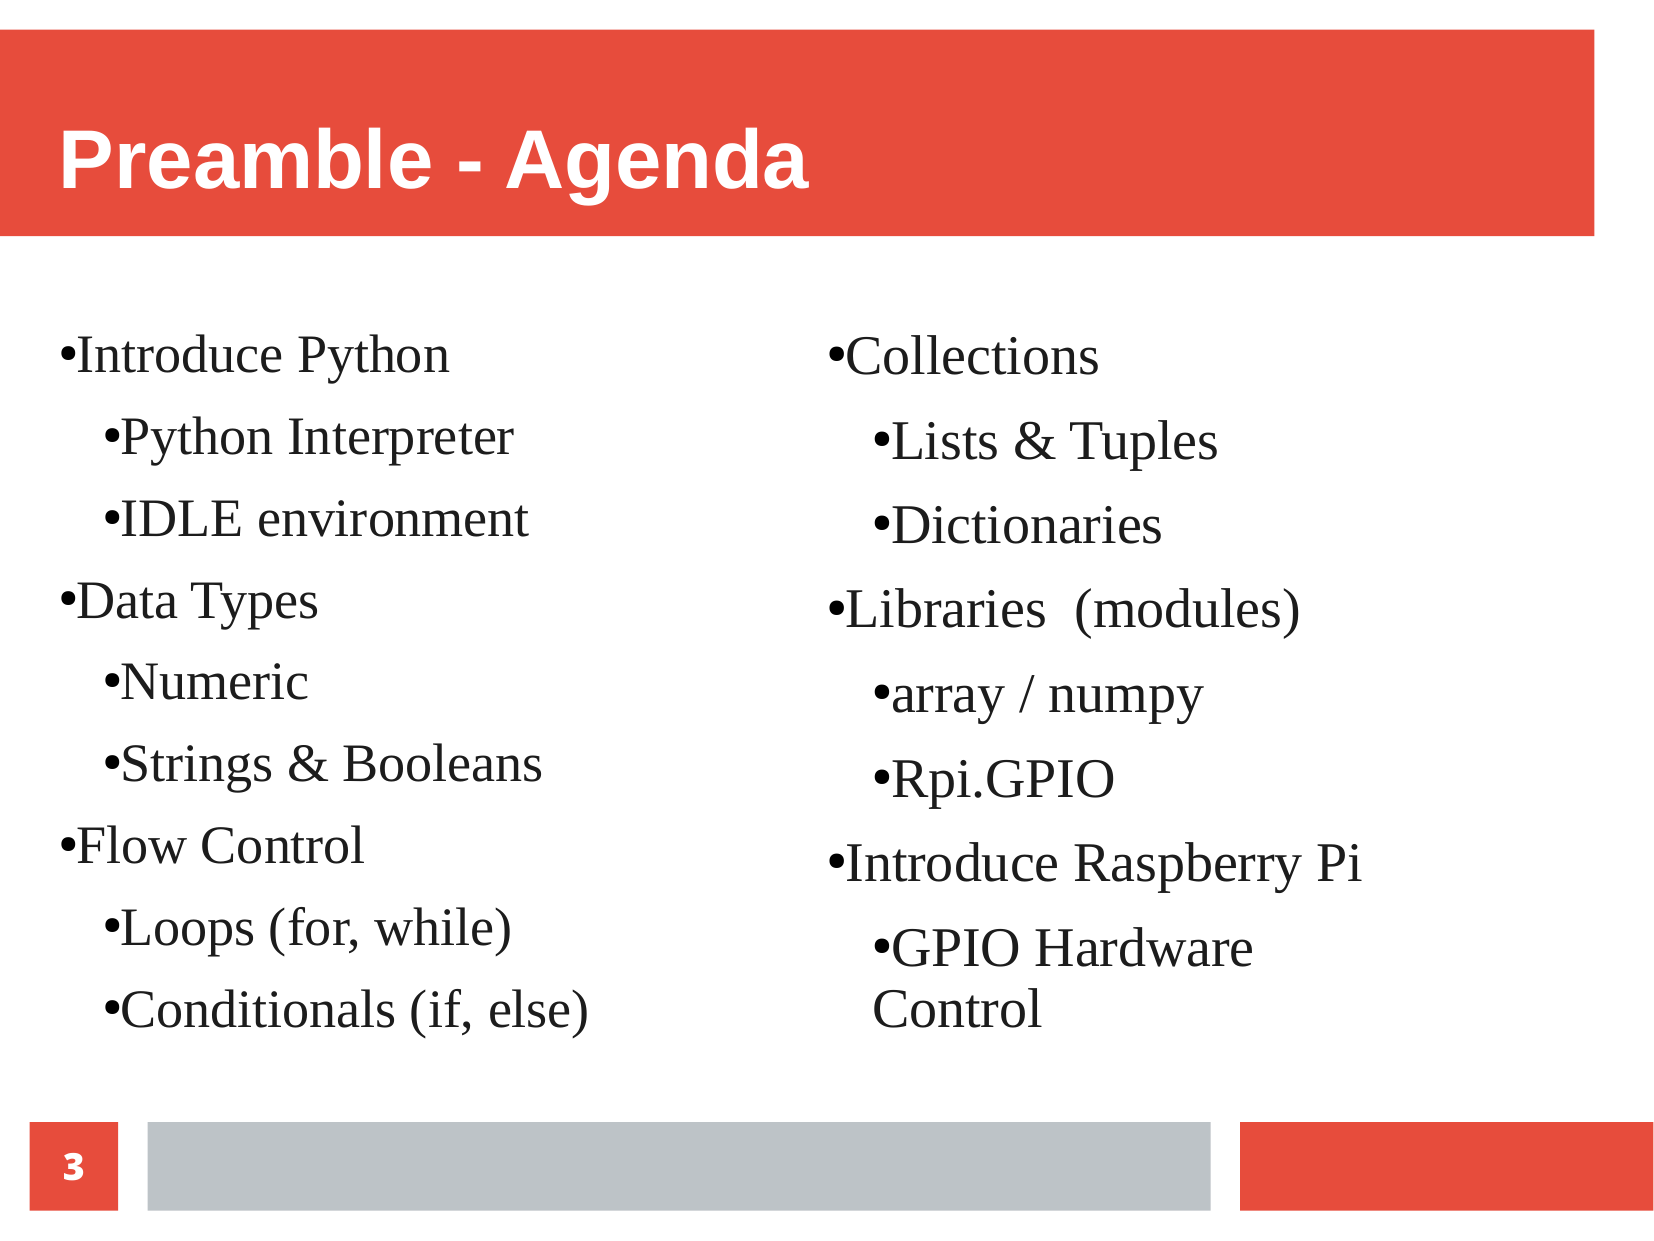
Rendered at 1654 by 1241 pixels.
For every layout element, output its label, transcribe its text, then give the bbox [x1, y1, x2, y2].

list Collections Lists & Tuples Dictionaries Libraries (modules) array / numpy Rpi.GPIO Introduce Raspberry Pi GPIO Hardware Control [826, 324, 1419, 1045]
list Introduce Python Python Interpreter IDLE environment Data Types Numeric Strings & Booleans Flow Control Loops (for, while) Conditionals (if, else) [59, 324, 651, 1045]
title Preamble - Agenda [59, 59, 1595, 207]
